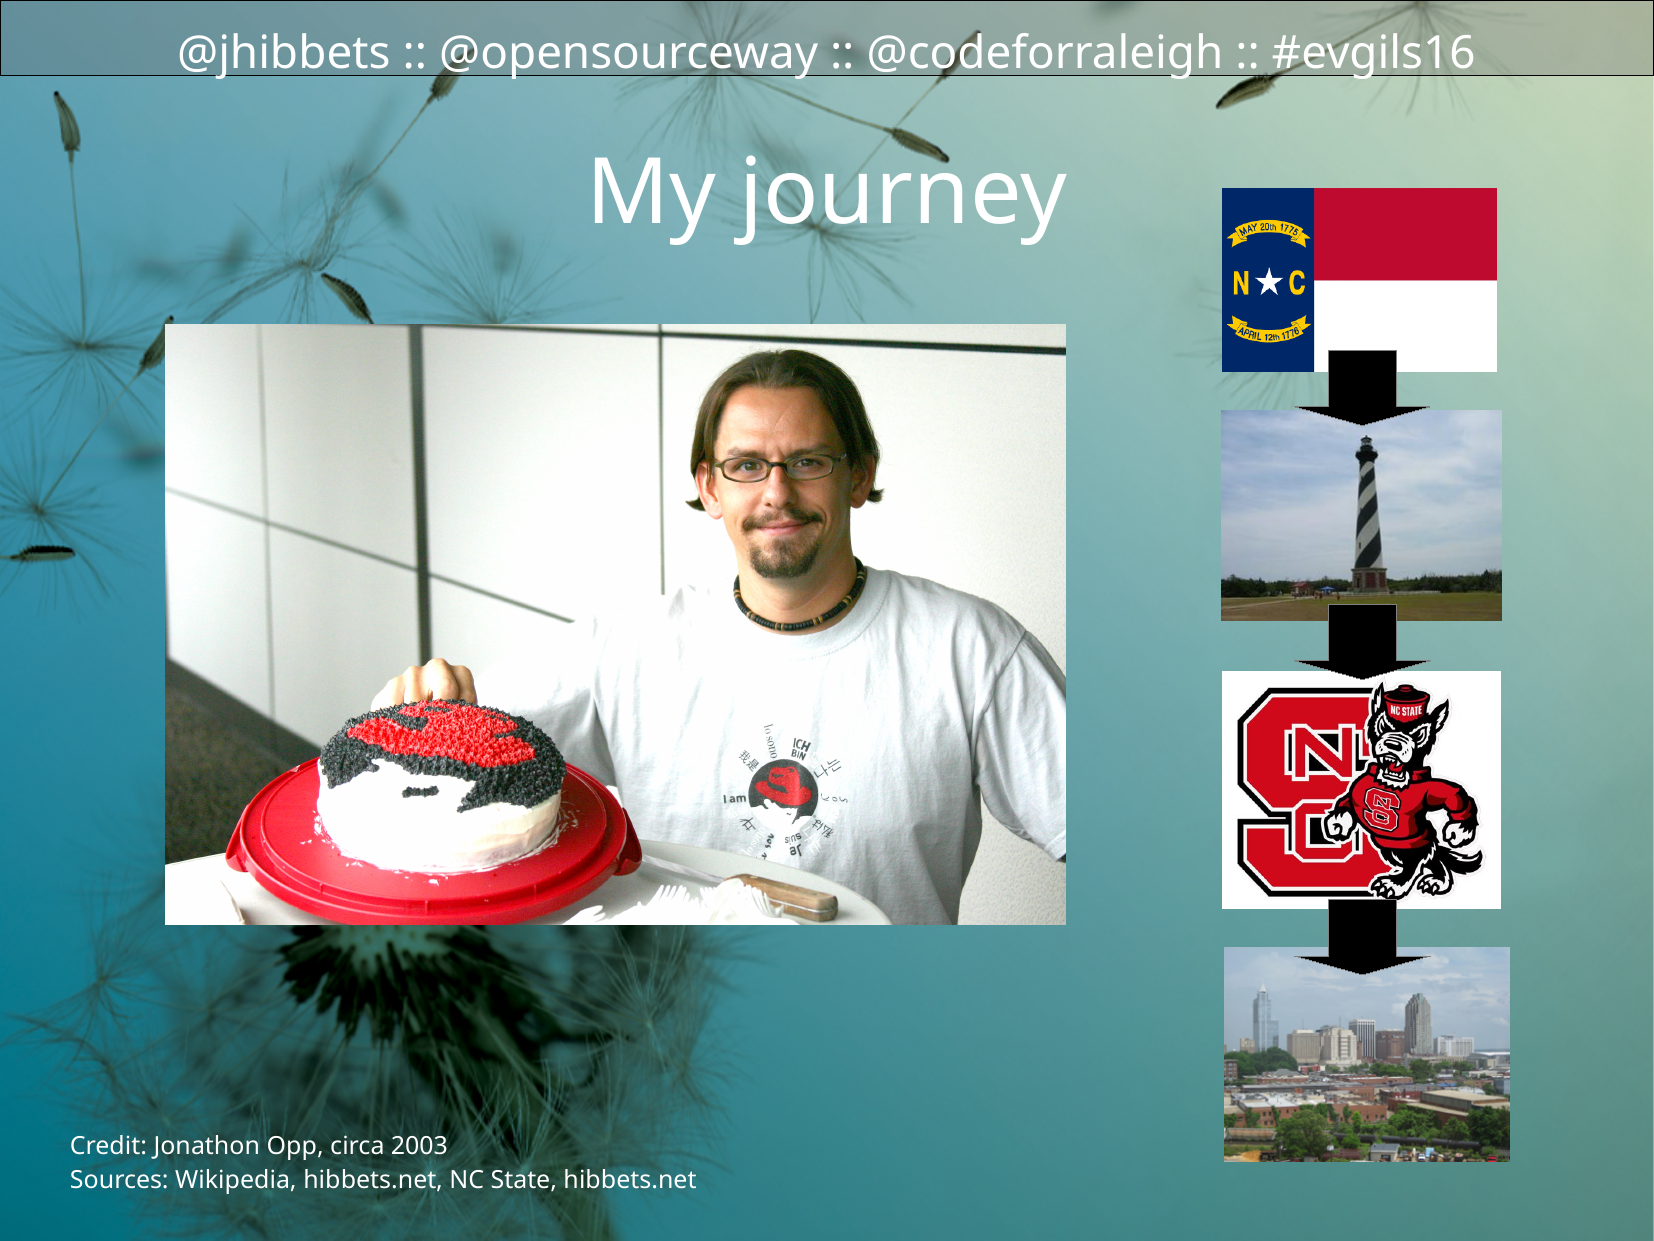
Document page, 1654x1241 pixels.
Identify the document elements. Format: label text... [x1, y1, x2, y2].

text_box Credit: Jonathon Opp, circa 2003 Sources: Wikipedia, hibbets.net, NC State, hibbets.net [55, 1120, 721, 1186]
picture [0, 76, 1654, 1241]
text_box [1294, 350, 1430, 426]
title My journey [82, 84, 1571, 292]
text_box [1294, 899, 1431, 975]
text_box [1294, 604, 1431, 680]
